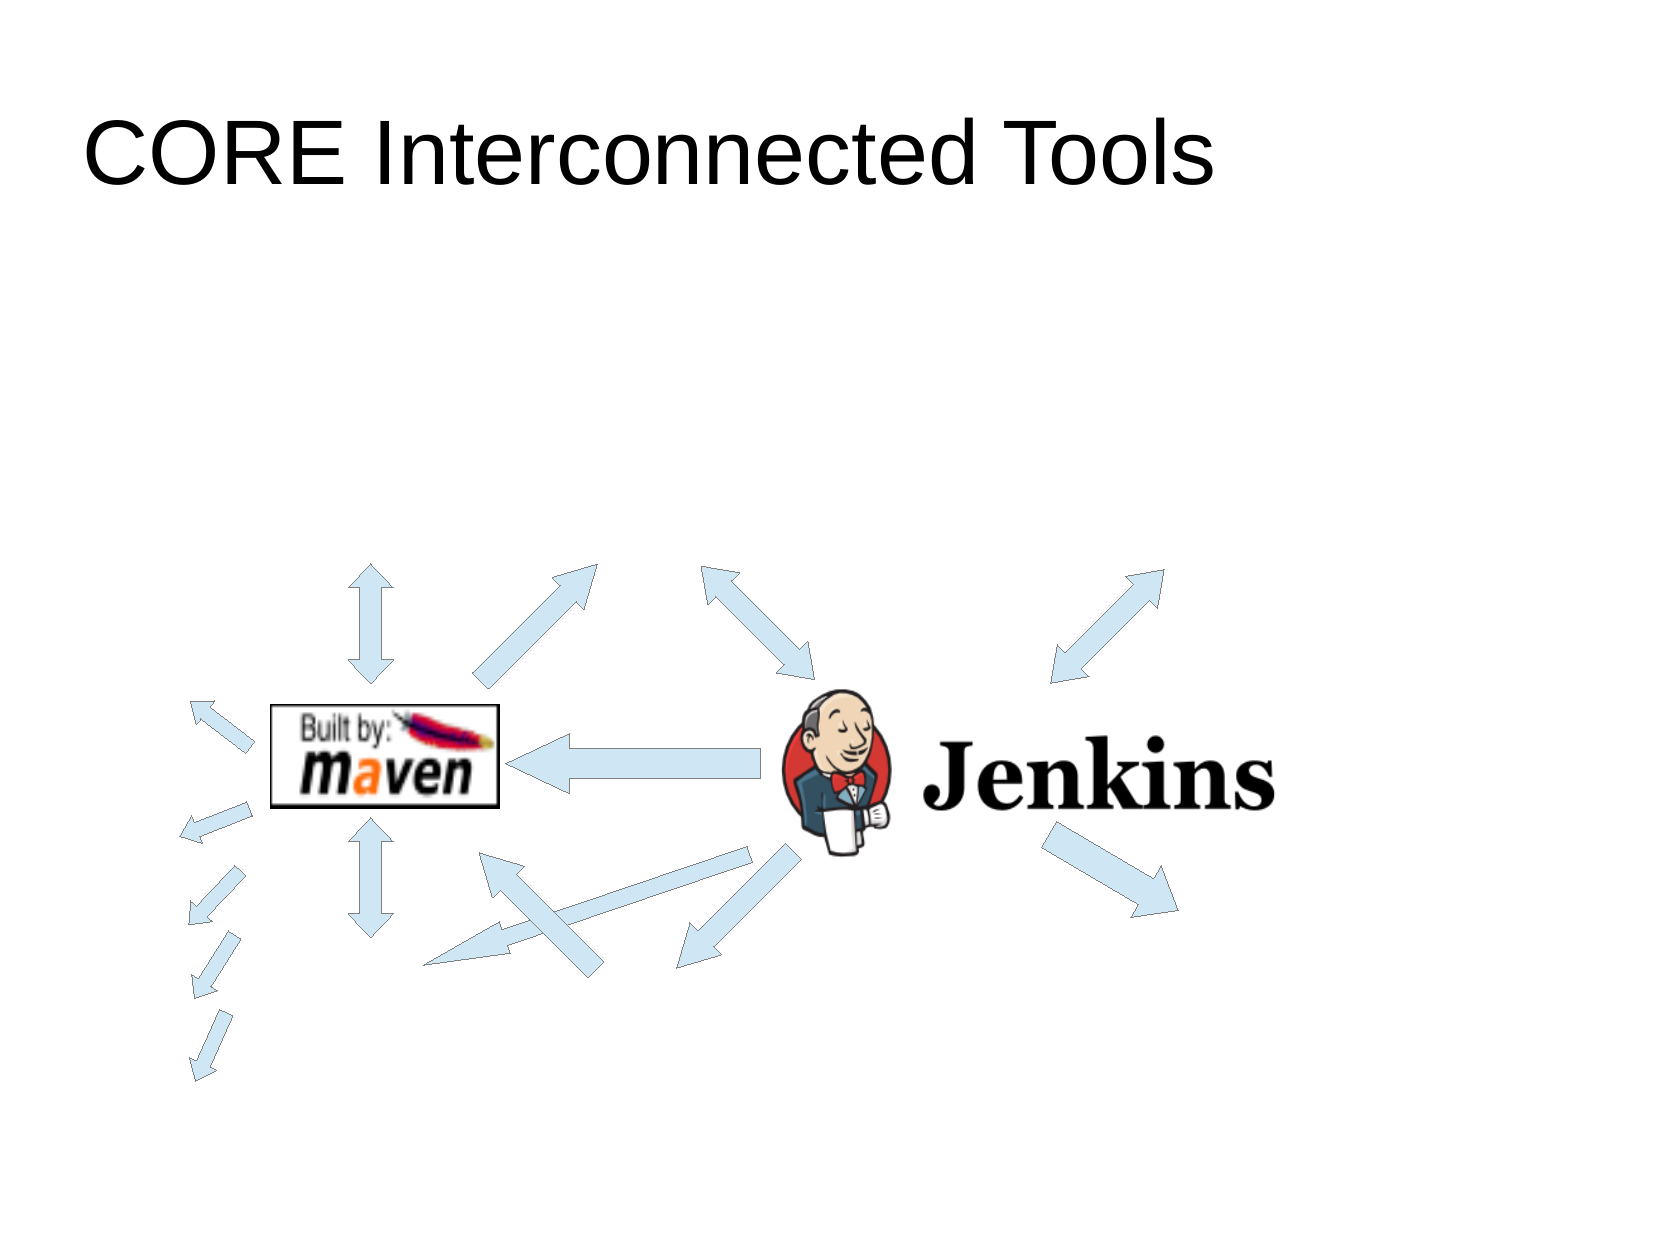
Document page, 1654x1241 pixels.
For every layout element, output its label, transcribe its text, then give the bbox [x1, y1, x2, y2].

text_box [1041, 821, 1179, 918]
text_box [191, 930, 241, 999]
text_box [189, 1009, 233, 1082]
text_box [188, 865, 246, 925]
picture [270, 704, 500, 809]
text_box [348, 817, 394, 938]
text_box [701, 566, 815, 680]
text_box [348, 563, 394, 684]
title CORE Interconnected Tools [82, 49, 1571, 257]
text_box [472, 564, 598, 689]
text_box [676, 843, 802, 969]
text_box [179, 801, 253, 844]
text_box [190, 700, 255, 754]
picture [767, 684, 1278, 858]
text_box [1050, 569, 1165, 684]
text_box [423, 846, 753, 978]
text_box [505, 733, 761, 794]
